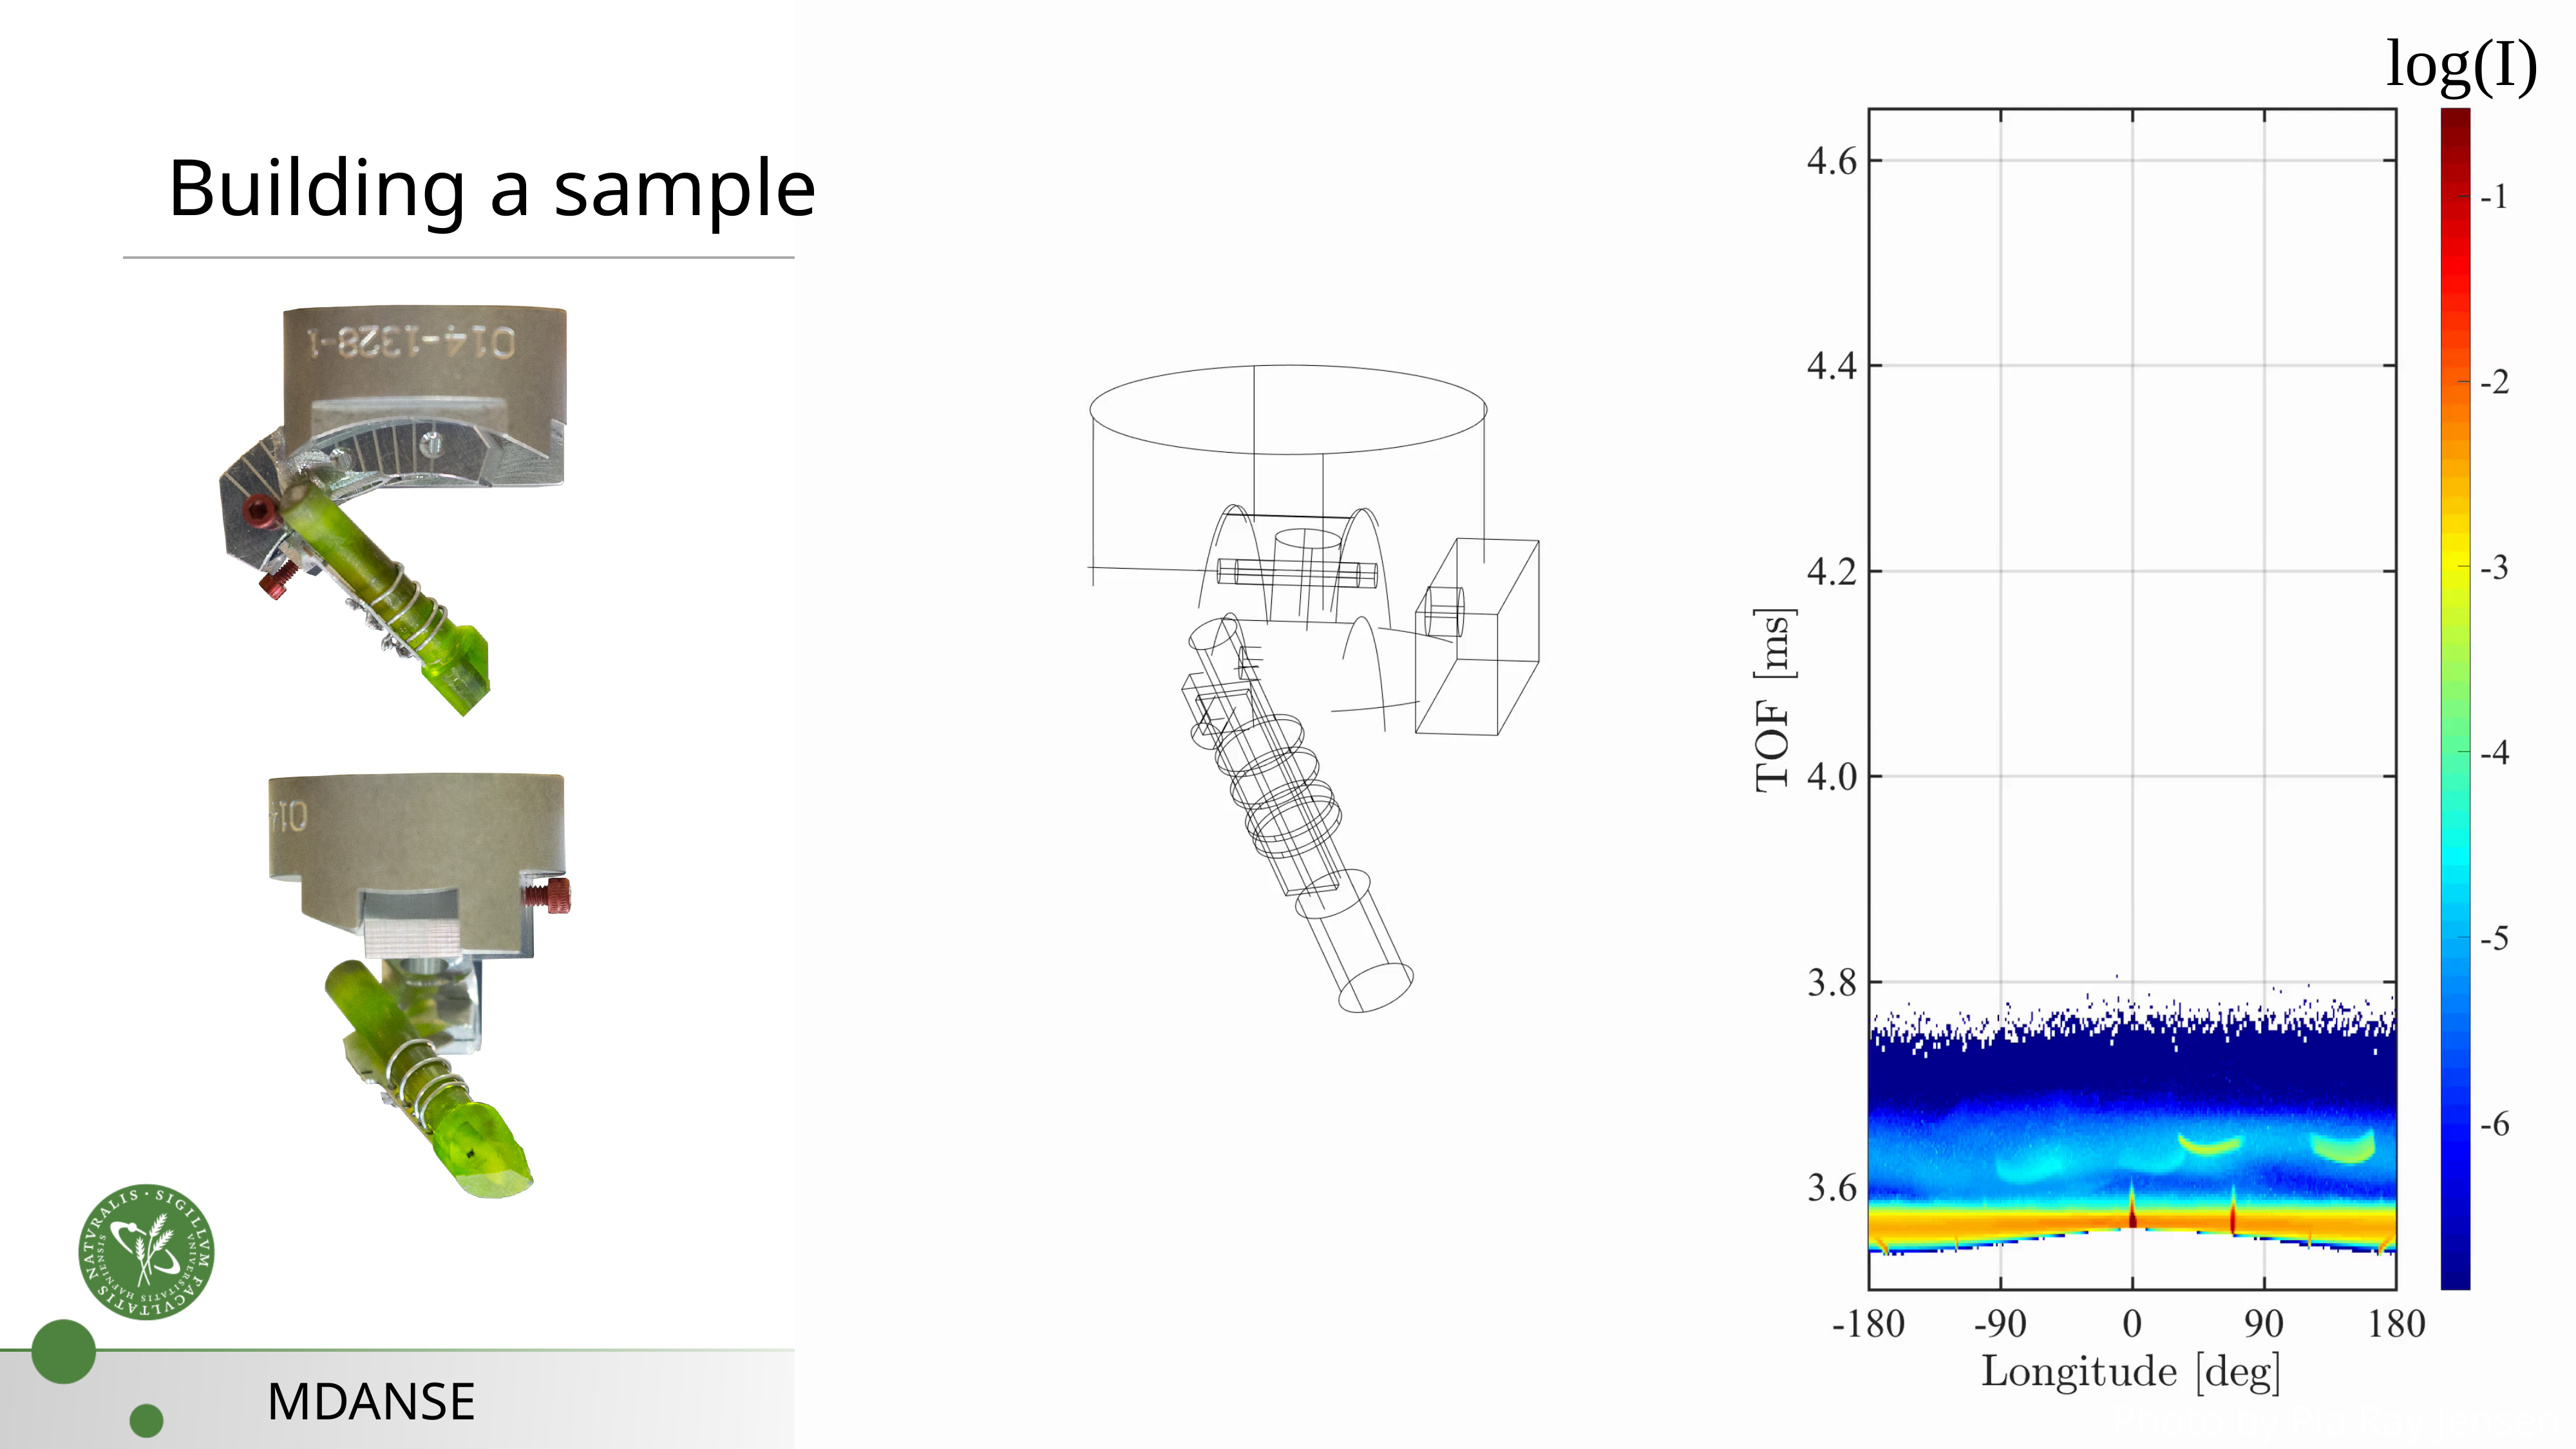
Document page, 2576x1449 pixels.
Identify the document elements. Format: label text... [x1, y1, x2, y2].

text_box Photo by Pia Ray Jensen [2107, 1389, 2568, 1449]
picture [31, 142, 692, 1449]
title Building a sample [158, 0, 1922, 239]
text_box [794, 0, 2576, 1449]
text_box log(I) [2381, 12, 2545, 104]
